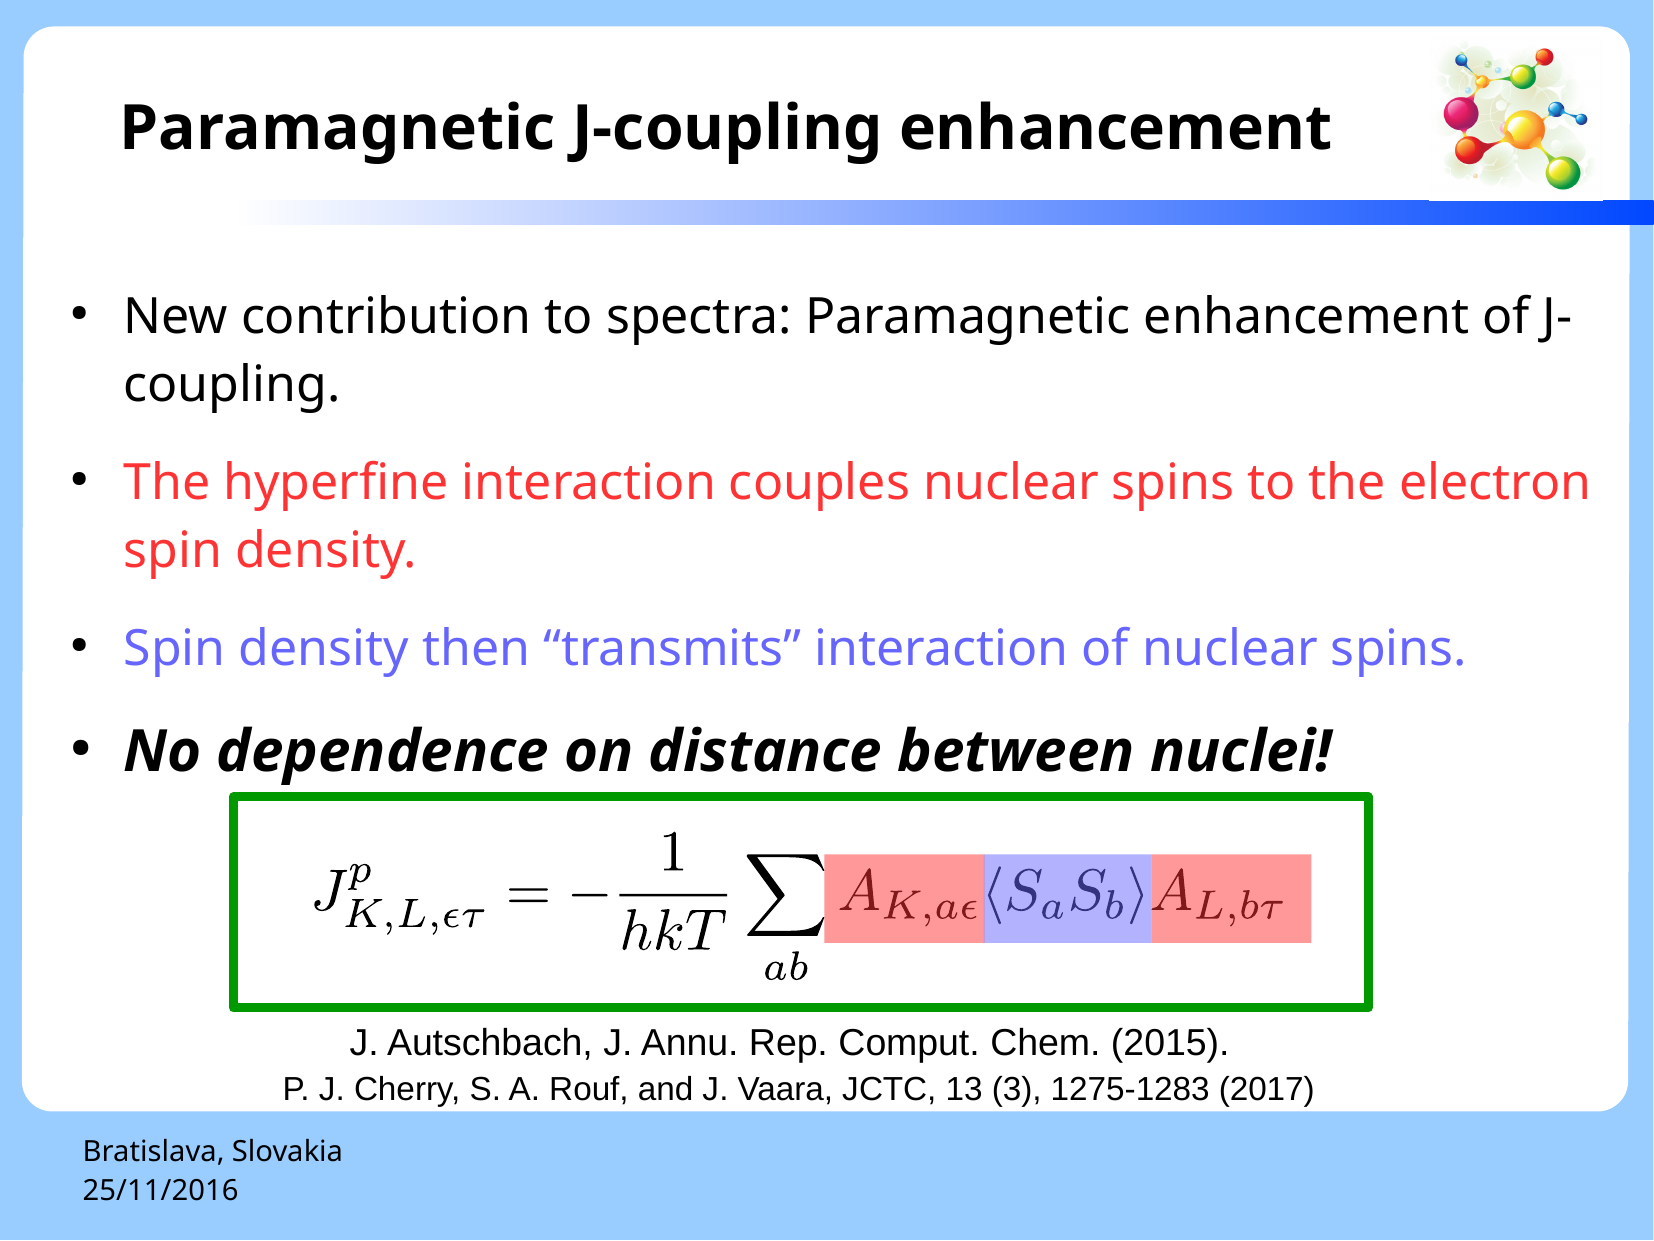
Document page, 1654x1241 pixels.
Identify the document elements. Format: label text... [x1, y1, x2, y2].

list New contribution to spectra: Paramagnetic enhancement of J-coupling. The hyperfine interaction couples nuclear spins to the electron spin density. Spin density then “transmits” interaction of nuclear spins. No dependence on distance between nuclei! [52, 279, 1594, 1107]
picture [1429, 35, 1603, 201]
title Paramagnetic J-coupling enhancement [82, 49, 1371, 201]
text_box P. J. Cherry, S. A. Rouf, and J. Vaara, JCTC, 13 (3), 1275-1283 (2017) [267, 1063, 1350, 1153]
text_box J. Autschbach, J. Annu. Rep. Comput. Chem. (2015). [334, 1013, 1316, 1103]
text_box [310, 831, 1312, 981]
